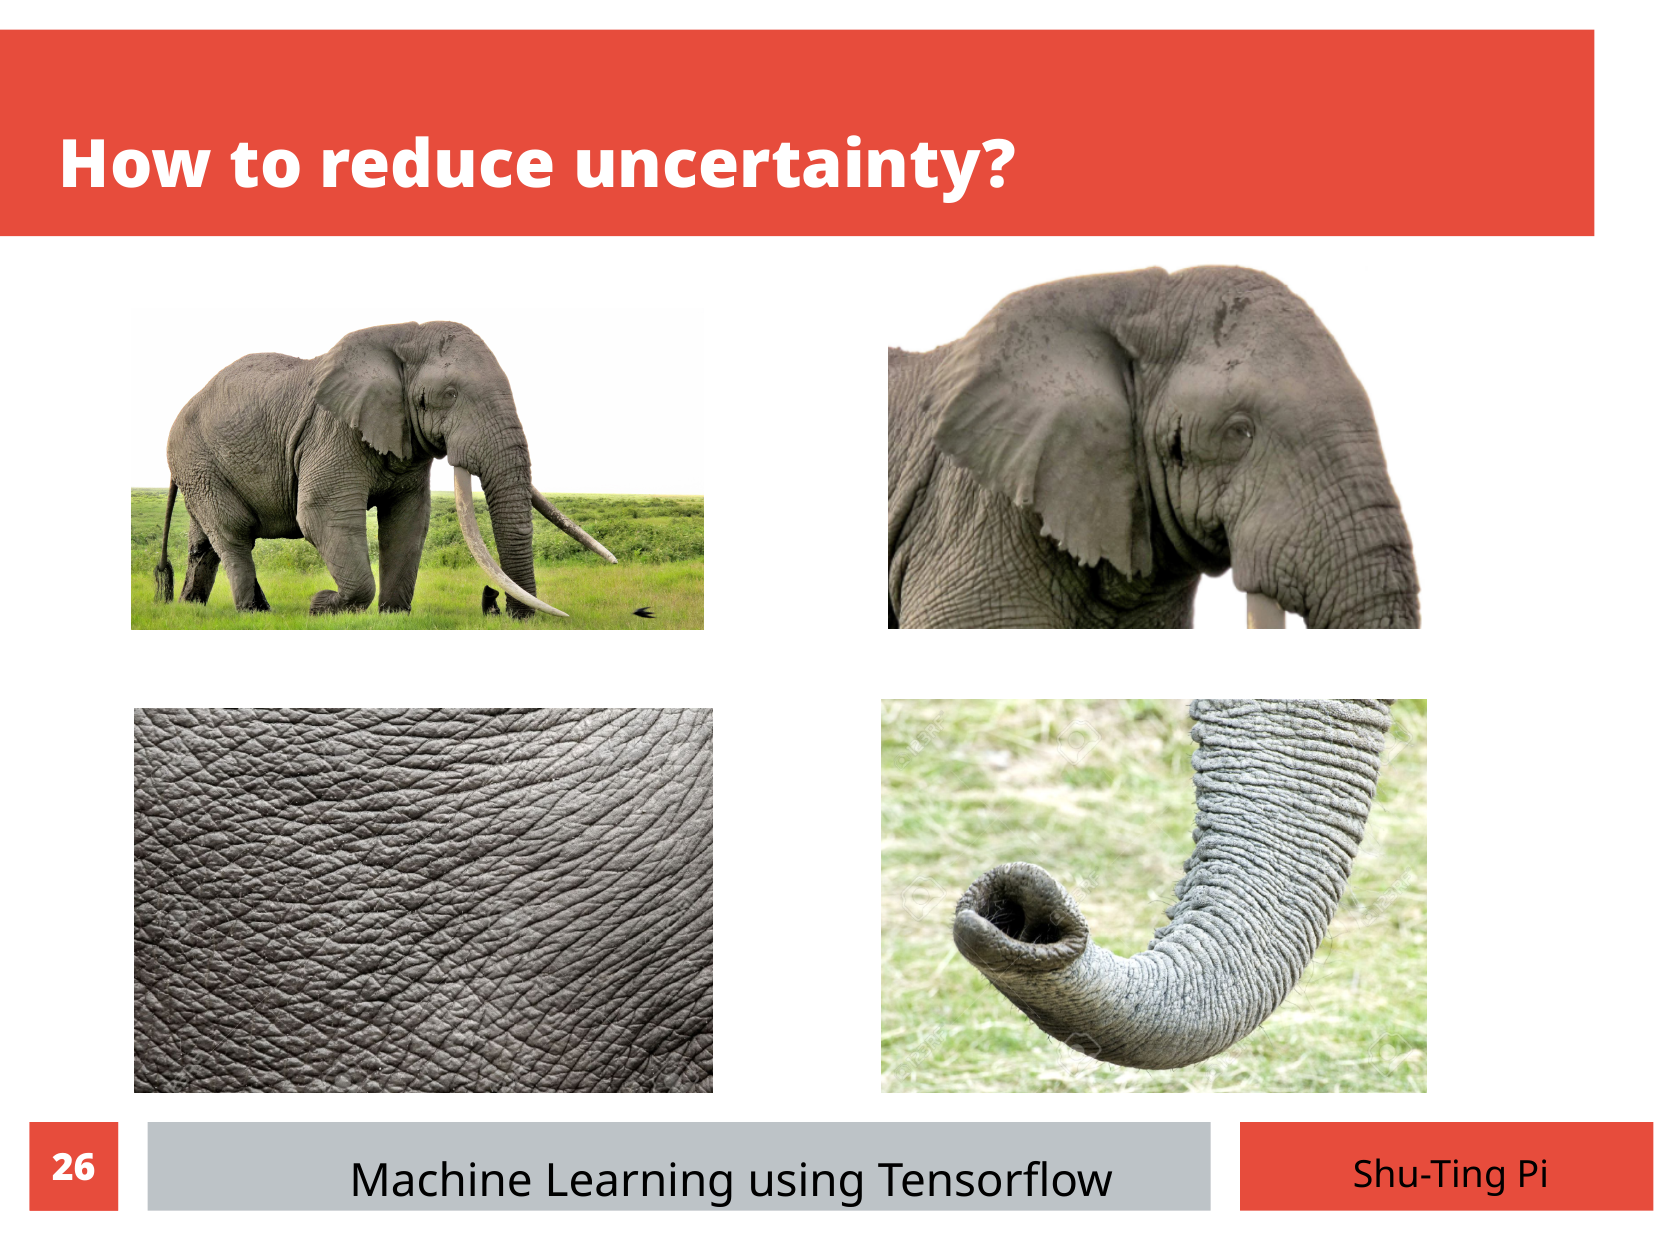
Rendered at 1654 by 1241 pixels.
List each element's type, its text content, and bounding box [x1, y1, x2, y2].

title How to reduce uncertainty? [59, 59, 1595, 207]
picture [134, 708, 713, 1093]
text_box Shu-Ting Pi [1338, 1140, 1573, 1203]
text_box Machine Learning using Tensorflow [334, 1139, 1220, 1241]
picture [881, 699, 1427, 1093]
picture [888, 261, 1436, 629]
picture [131, 308, 704, 631]
